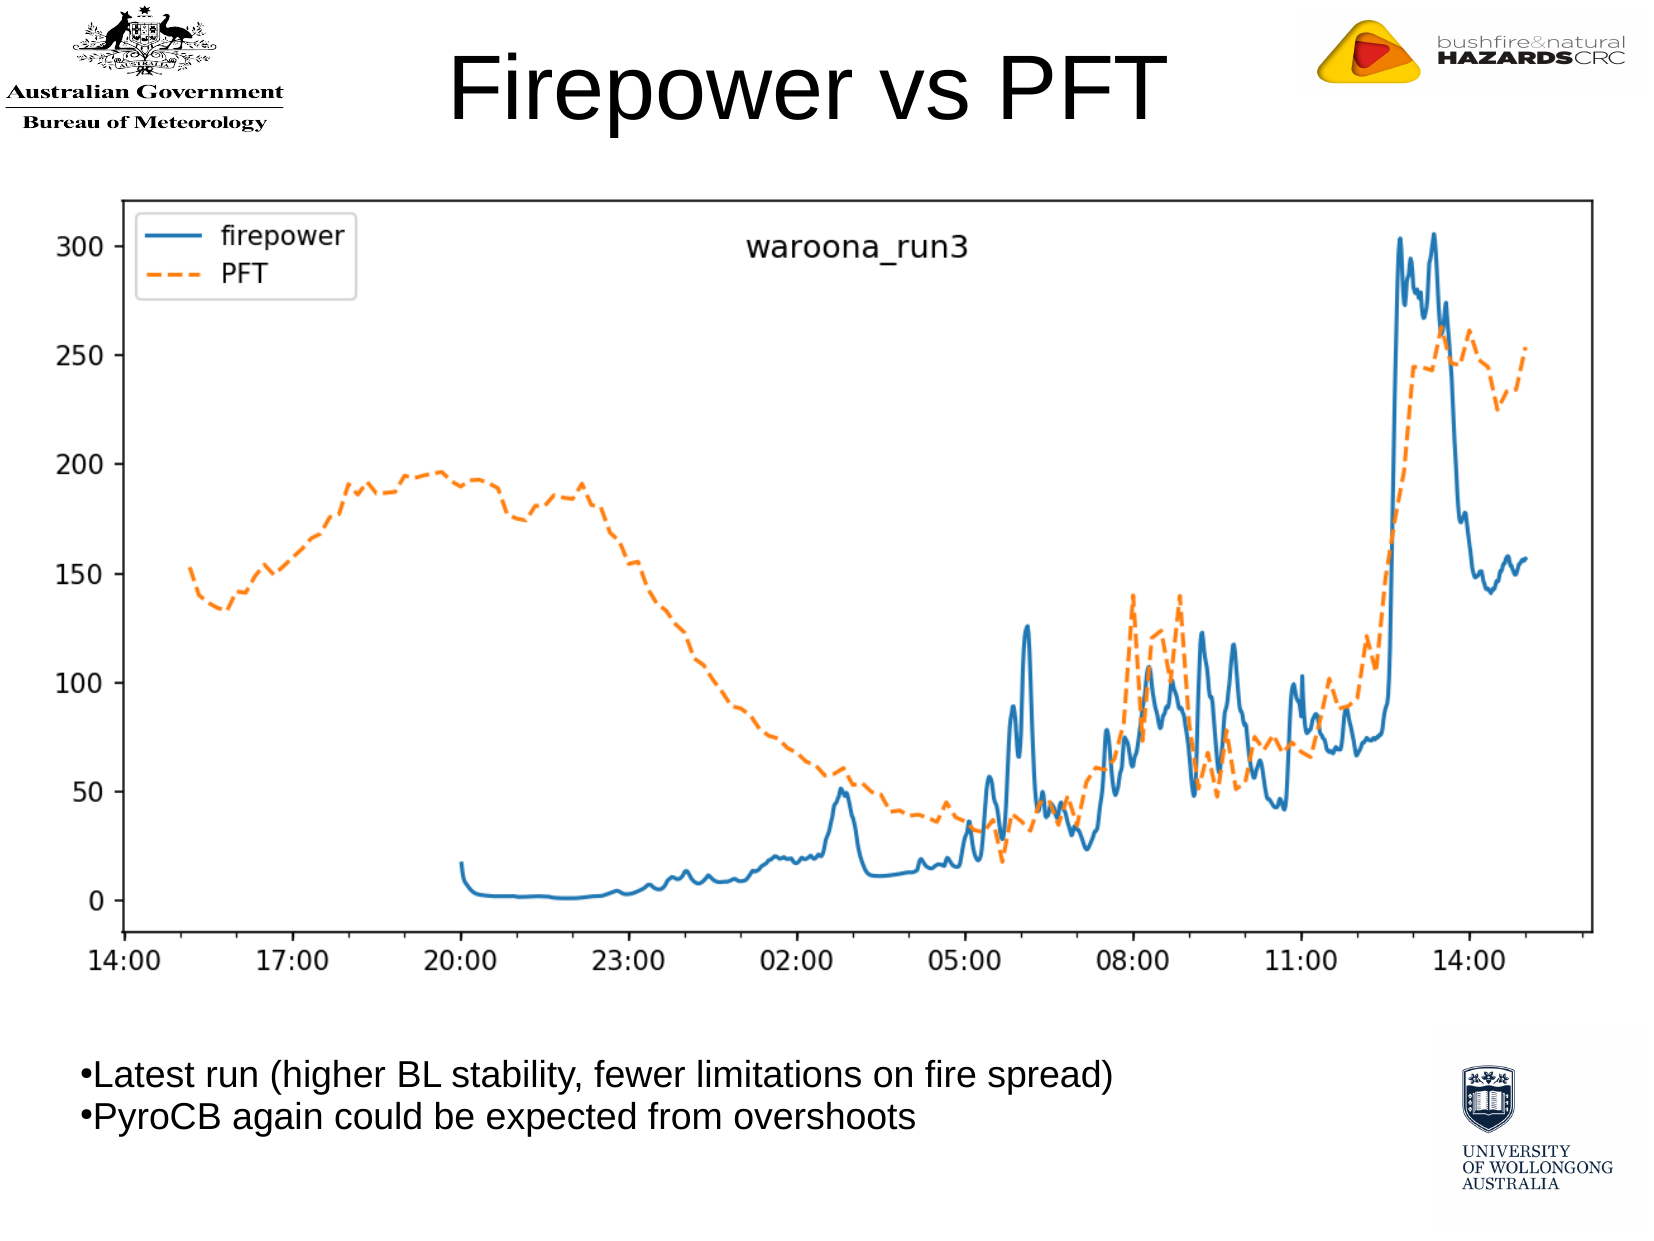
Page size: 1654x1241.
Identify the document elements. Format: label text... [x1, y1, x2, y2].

picture [5, 177, 1648, 1013]
picture [1329, 8, 1642, 95]
title Firepower vs PFT [289, 0, 1329, 166]
picture [1433, 1023, 1642, 1232]
picture [5, 5, 284, 132]
text_box Latest run (higher BL stability, fewer limitations on fire spread) PyroCB again could be expected from overshoots [64, 1003, 1589, 1187]
